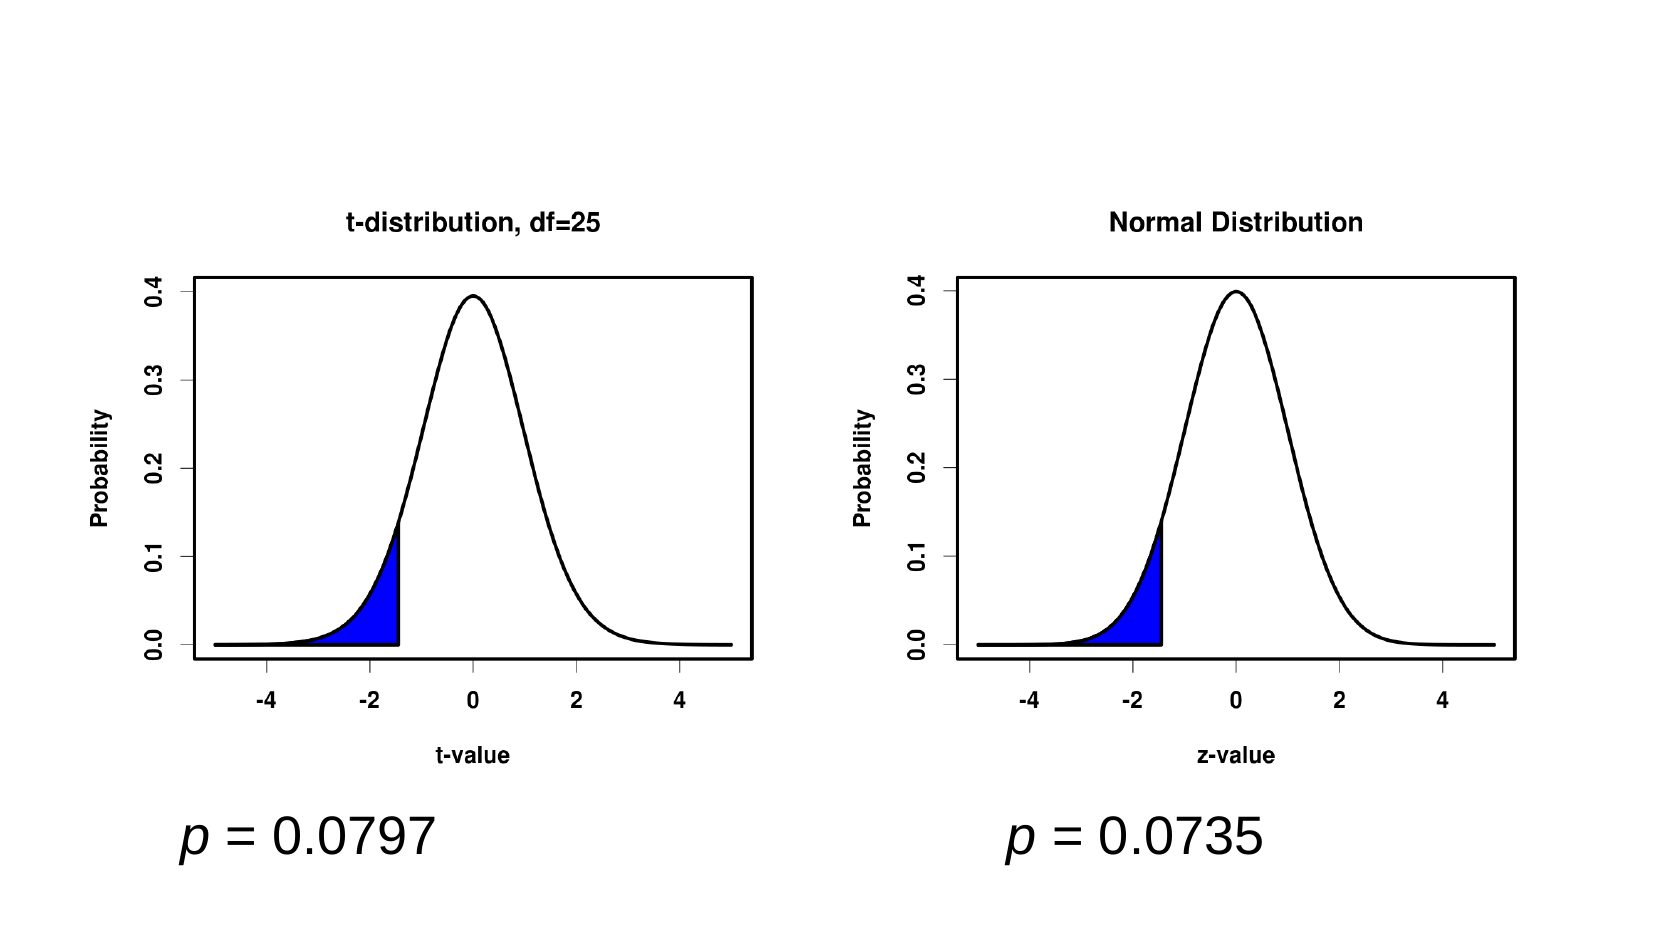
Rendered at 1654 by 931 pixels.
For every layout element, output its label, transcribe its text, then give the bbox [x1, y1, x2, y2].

picture [845, 165, 1572, 798]
text_box p = 0.0797 [165, 797, 497, 931]
text_box p = 0.0735 [992, 797, 1335, 931]
picture [82, 165, 809, 798]
